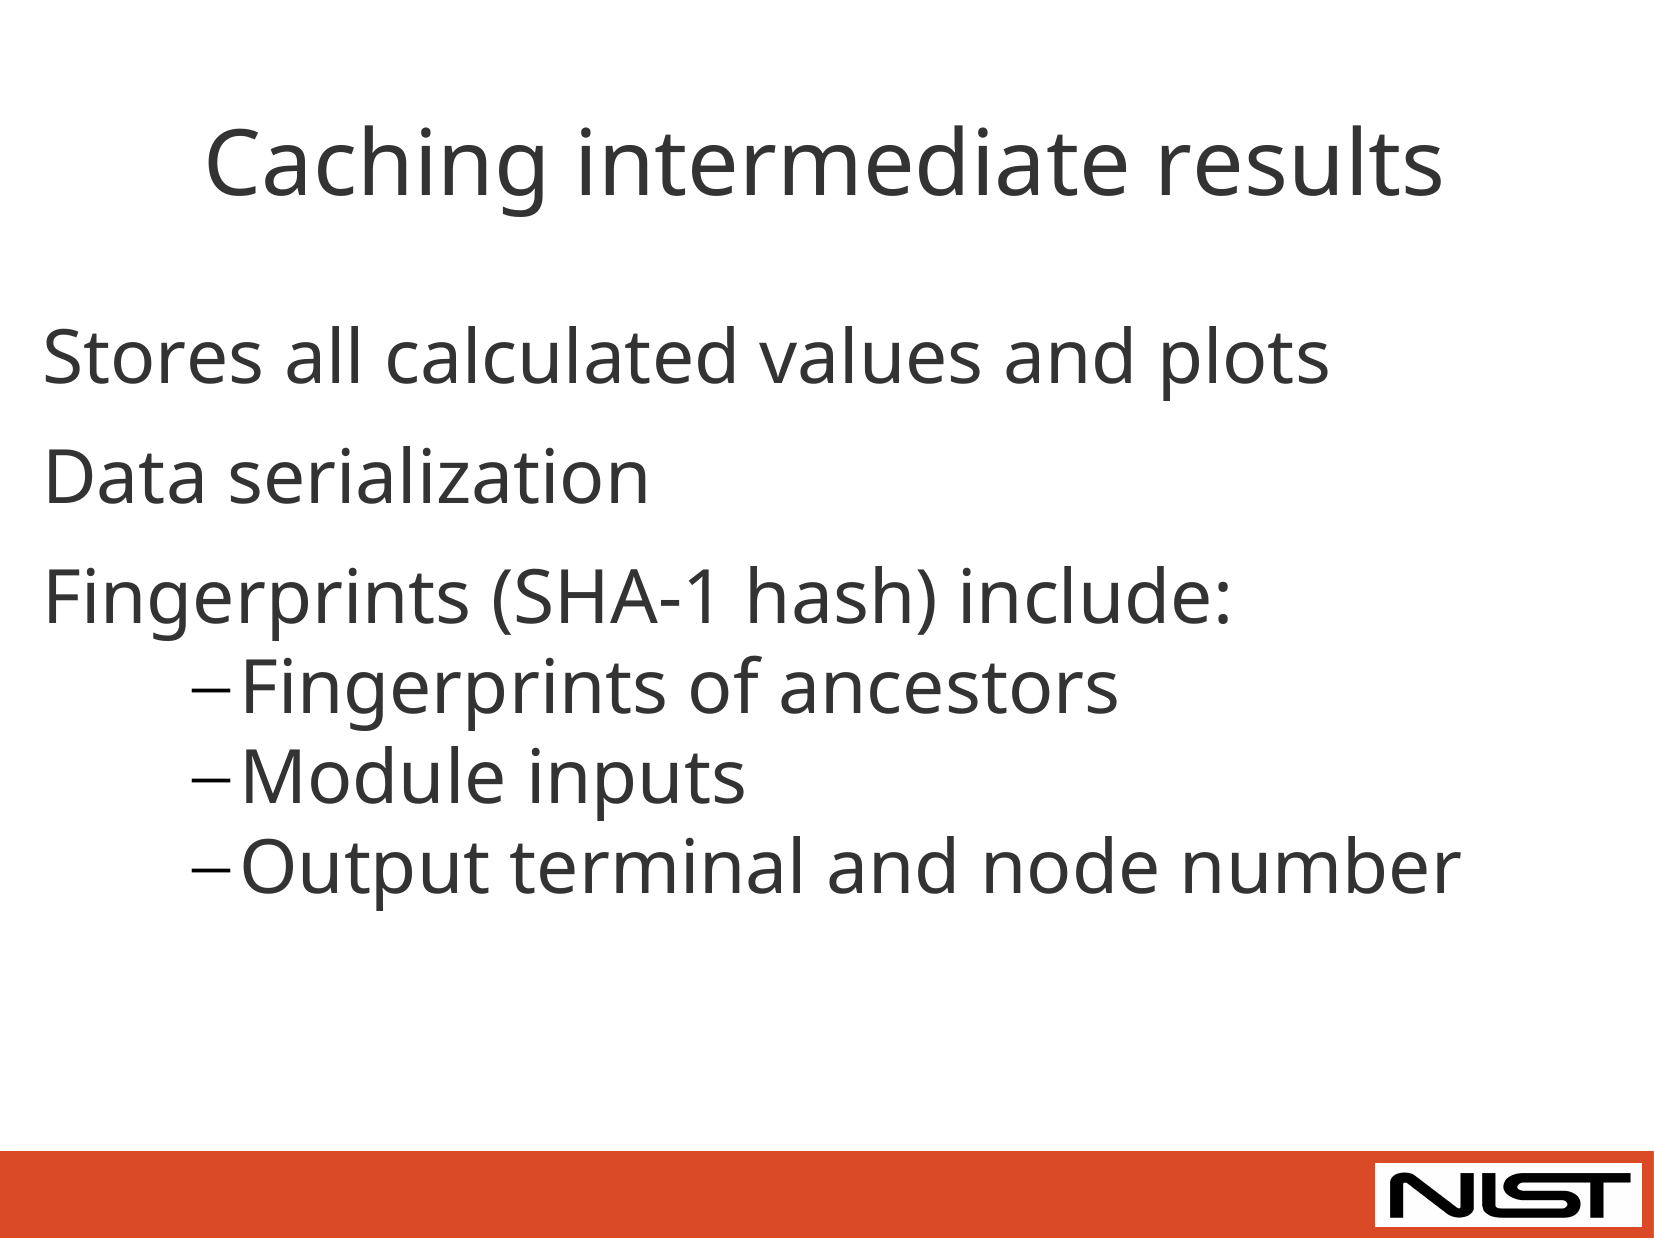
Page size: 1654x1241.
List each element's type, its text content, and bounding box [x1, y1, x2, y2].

list Stores all calculated values and plots Data serialization Fingerprints (SHA-1 hash) include: Fingerprints of ancestors Module inputs Output terminal and node number [33, 300, 1651, 1119]
title Caching intermediate results [56, 68, 1596, 263]
picture [0, 1151, 1654, 1238]
